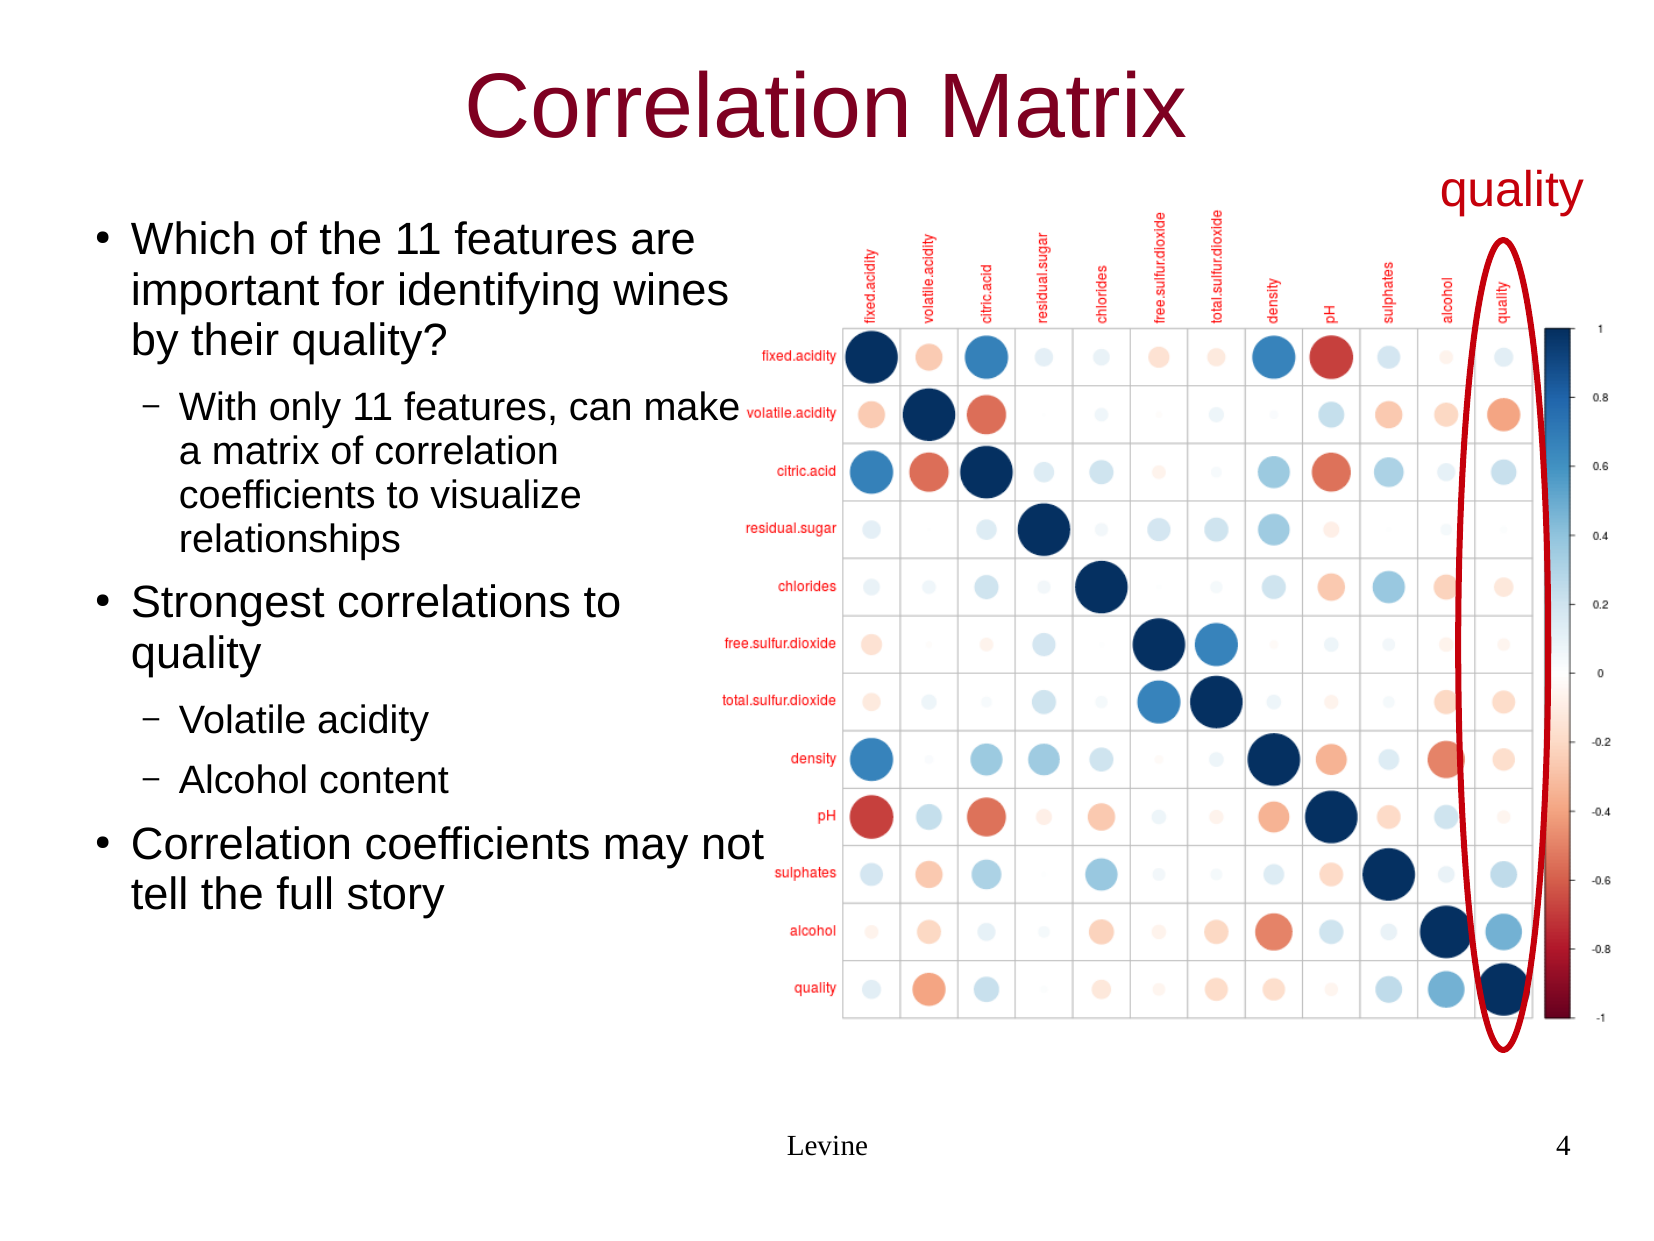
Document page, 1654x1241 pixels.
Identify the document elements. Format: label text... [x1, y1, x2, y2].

title Correlation Matrix [82, 2, 1571, 210]
text_box quality [1425, 153, 1599, 226]
list Which of the 11 features are important for identifying wines by their quality? With only 11 features, can make a matrix of correlation coefficients to visualize relationships Strongest correlations to quality Volatile acidity Alcohol content Correlation coefficients may not tell the full story [82, 213, 766, 933]
picture [705, 149, 1636, 1081]
text_box [1458, 240, 1549, 1051]
